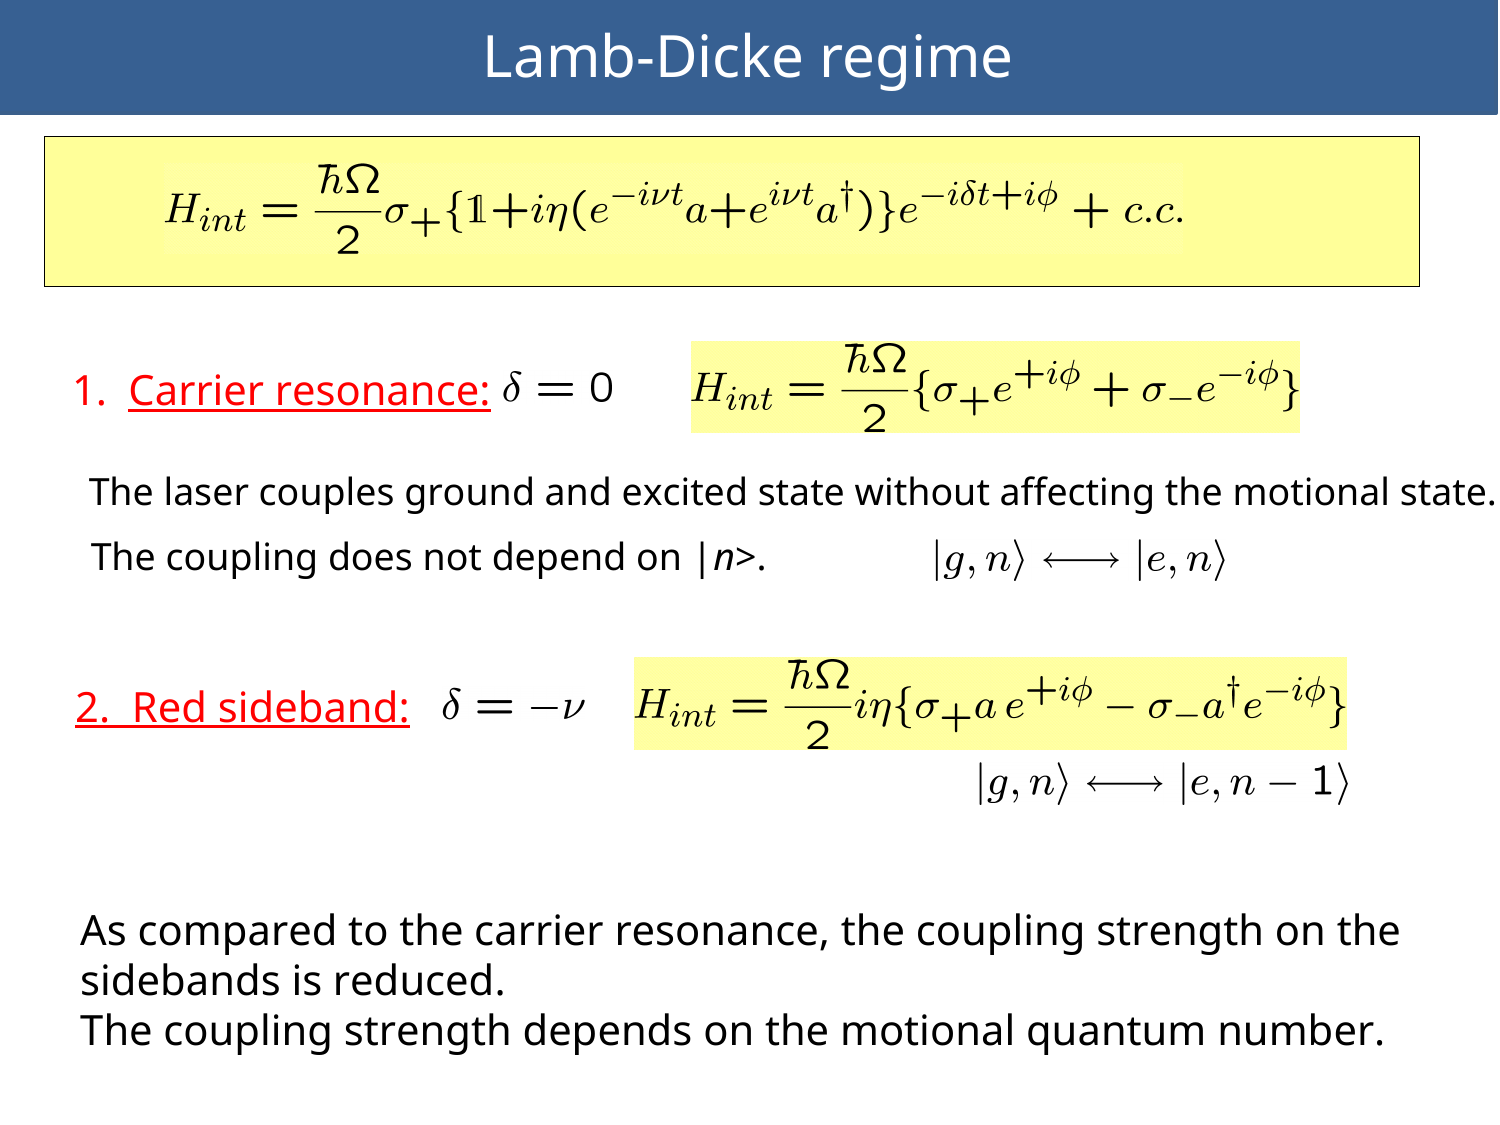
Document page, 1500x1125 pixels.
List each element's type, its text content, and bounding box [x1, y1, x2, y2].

picture [934, 539, 1226, 581]
text_box [44, 136, 1420, 287]
text_box The coupling does not depend on |n>. [76, 524, 782, 586]
text_box 2. Red sideband: [60, 672, 538, 739]
picture [978, 762, 1349, 805]
picture [164, 163, 1183, 254]
picture [506, 370, 613, 404]
title Lamb-Dicke regime [0, 0, 1497, 122]
picture [691, 341, 1300, 434]
picture [634, 657, 1347, 750]
text_box As compared to the carrier resonance, the coupling strength on the sidebands is reduced. The coupling strength depends on the motional quantum number. [65, 895, 1417, 1062]
text_box The laser couples ground and excited state without affecting the motional state. [73, 460, 1500, 521]
text_box Carrier resonance: [57, 356, 506, 422]
picture [442, 686, 585, 721]
